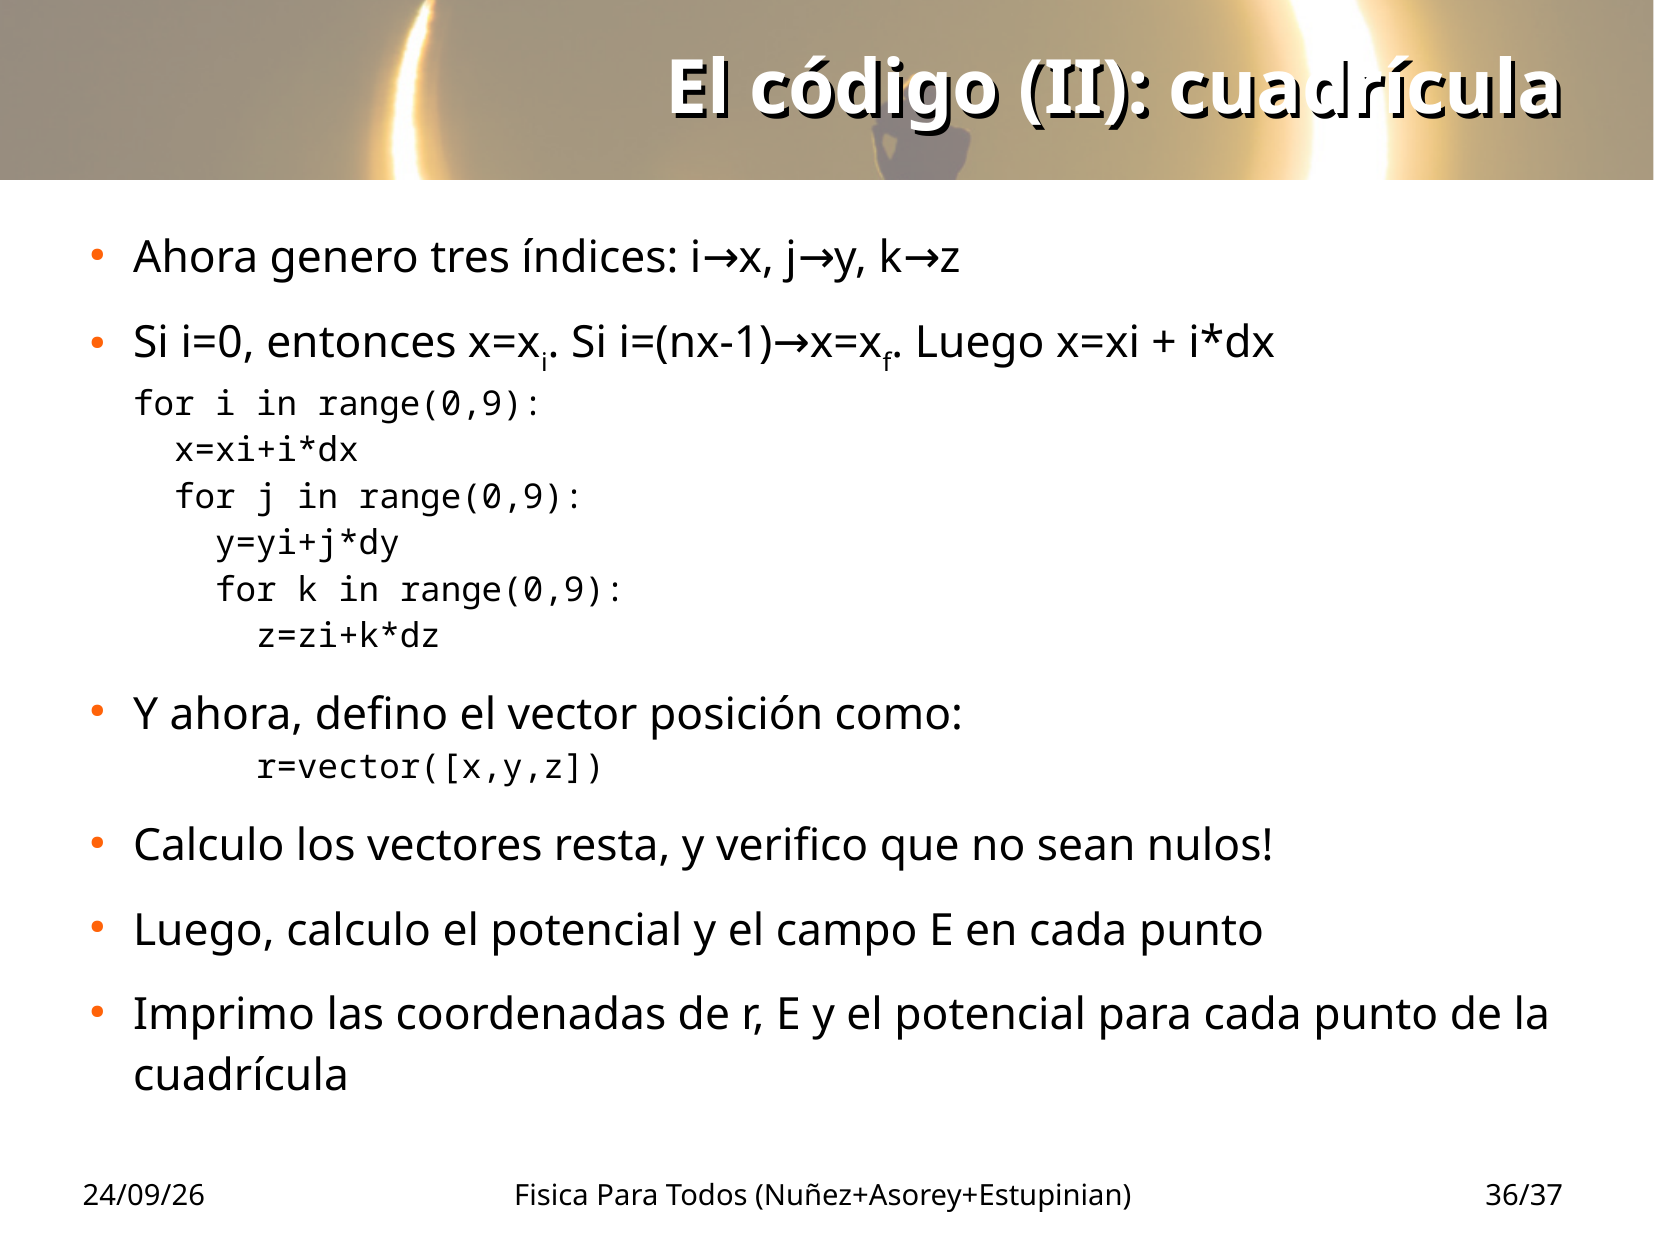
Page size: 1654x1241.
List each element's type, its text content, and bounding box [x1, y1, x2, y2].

list Ahora genero tres índices: i→x, j→y, k→z Si i=0, entonces x=xi. Si i=(nx-1)→x=xf. Luego x=xi + i*dx for i in range(0,9): x=xi+i*dx for j in range(0,9): y=yi+j*dy for k in range(0,9): z=zi+k*dz Y ahora, defino el vector posición como: r=vector([x,y,z]) Calculo los vectores resta, y verifico que no sean nulos! Luego, calculo el potencial y el campo E en cada punto Imprimo las coordenadas de r, E y el potencial para cada punto de la cuadrícula [75, 225, 1564, 1111]
picture [0, 0, 1654, 180]
title El código (II): cuadrícula [75, 19, 1564, 151]
